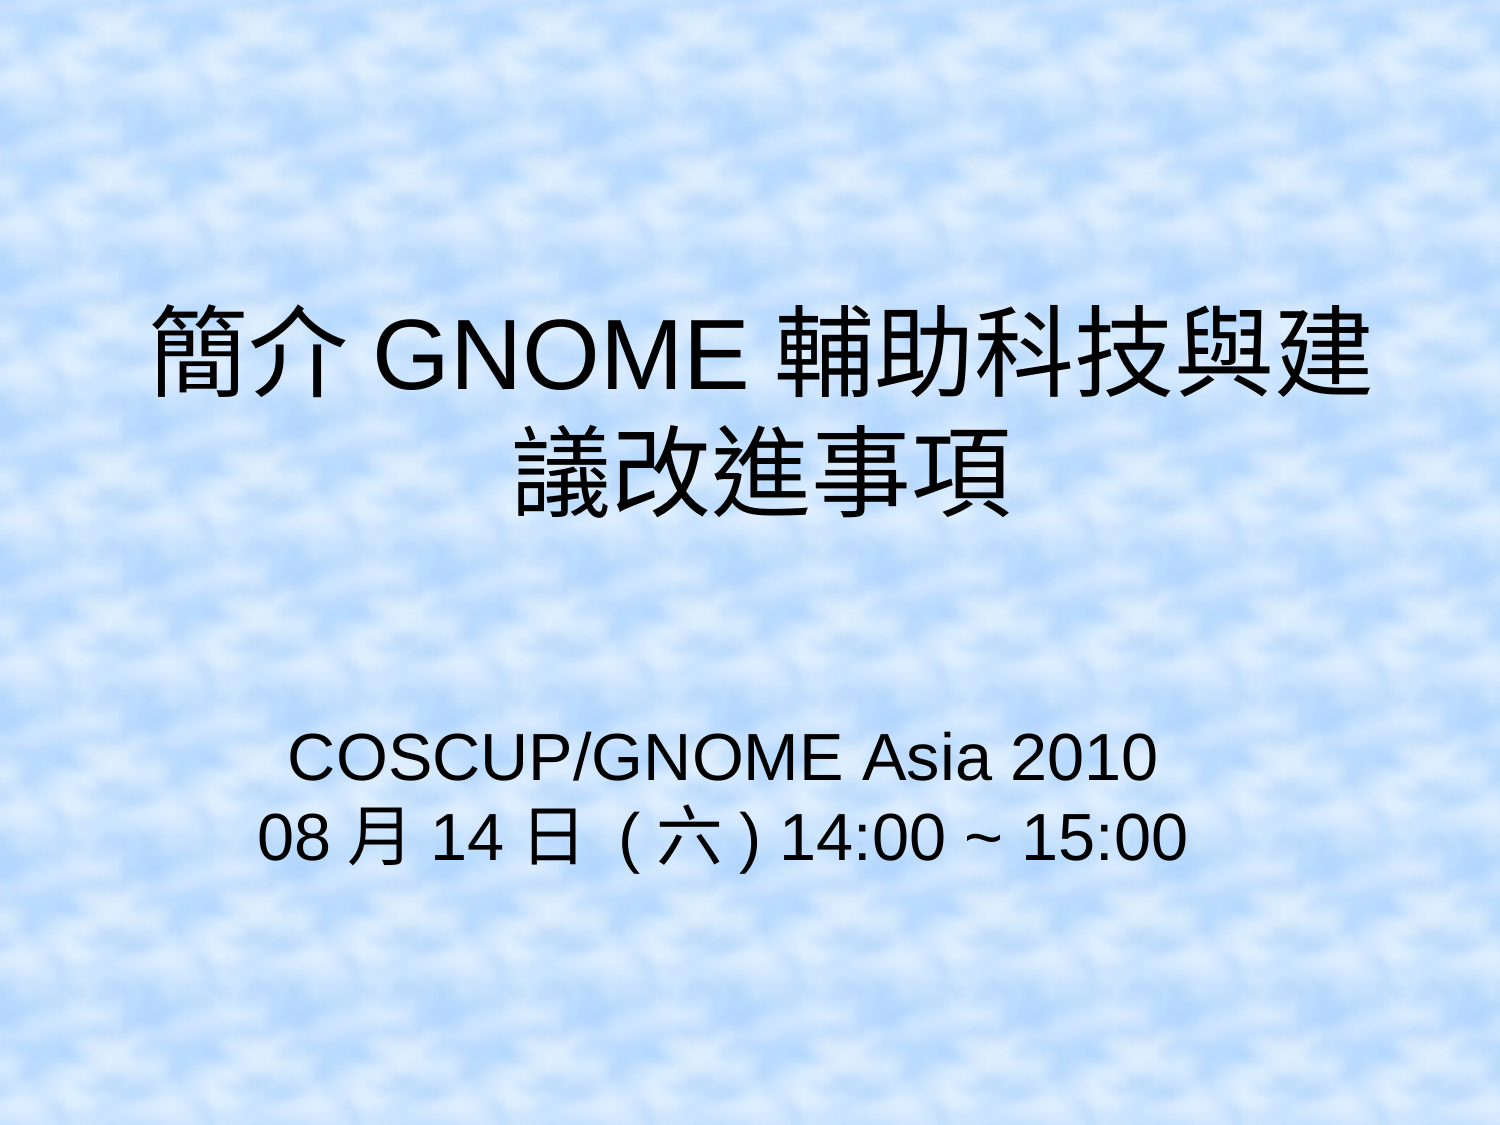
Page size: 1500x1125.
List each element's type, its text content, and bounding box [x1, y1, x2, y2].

title 簡介GNOME輔助科技與建議改進事項 [123, 278, 1399, 541]
picture [0, 0, 1500, 1125]
subtitle COSCUP/GNOME Asia 2010 08月14日 (六) 14:00 ~ 15:00 [88, 649, 1359, 938]
